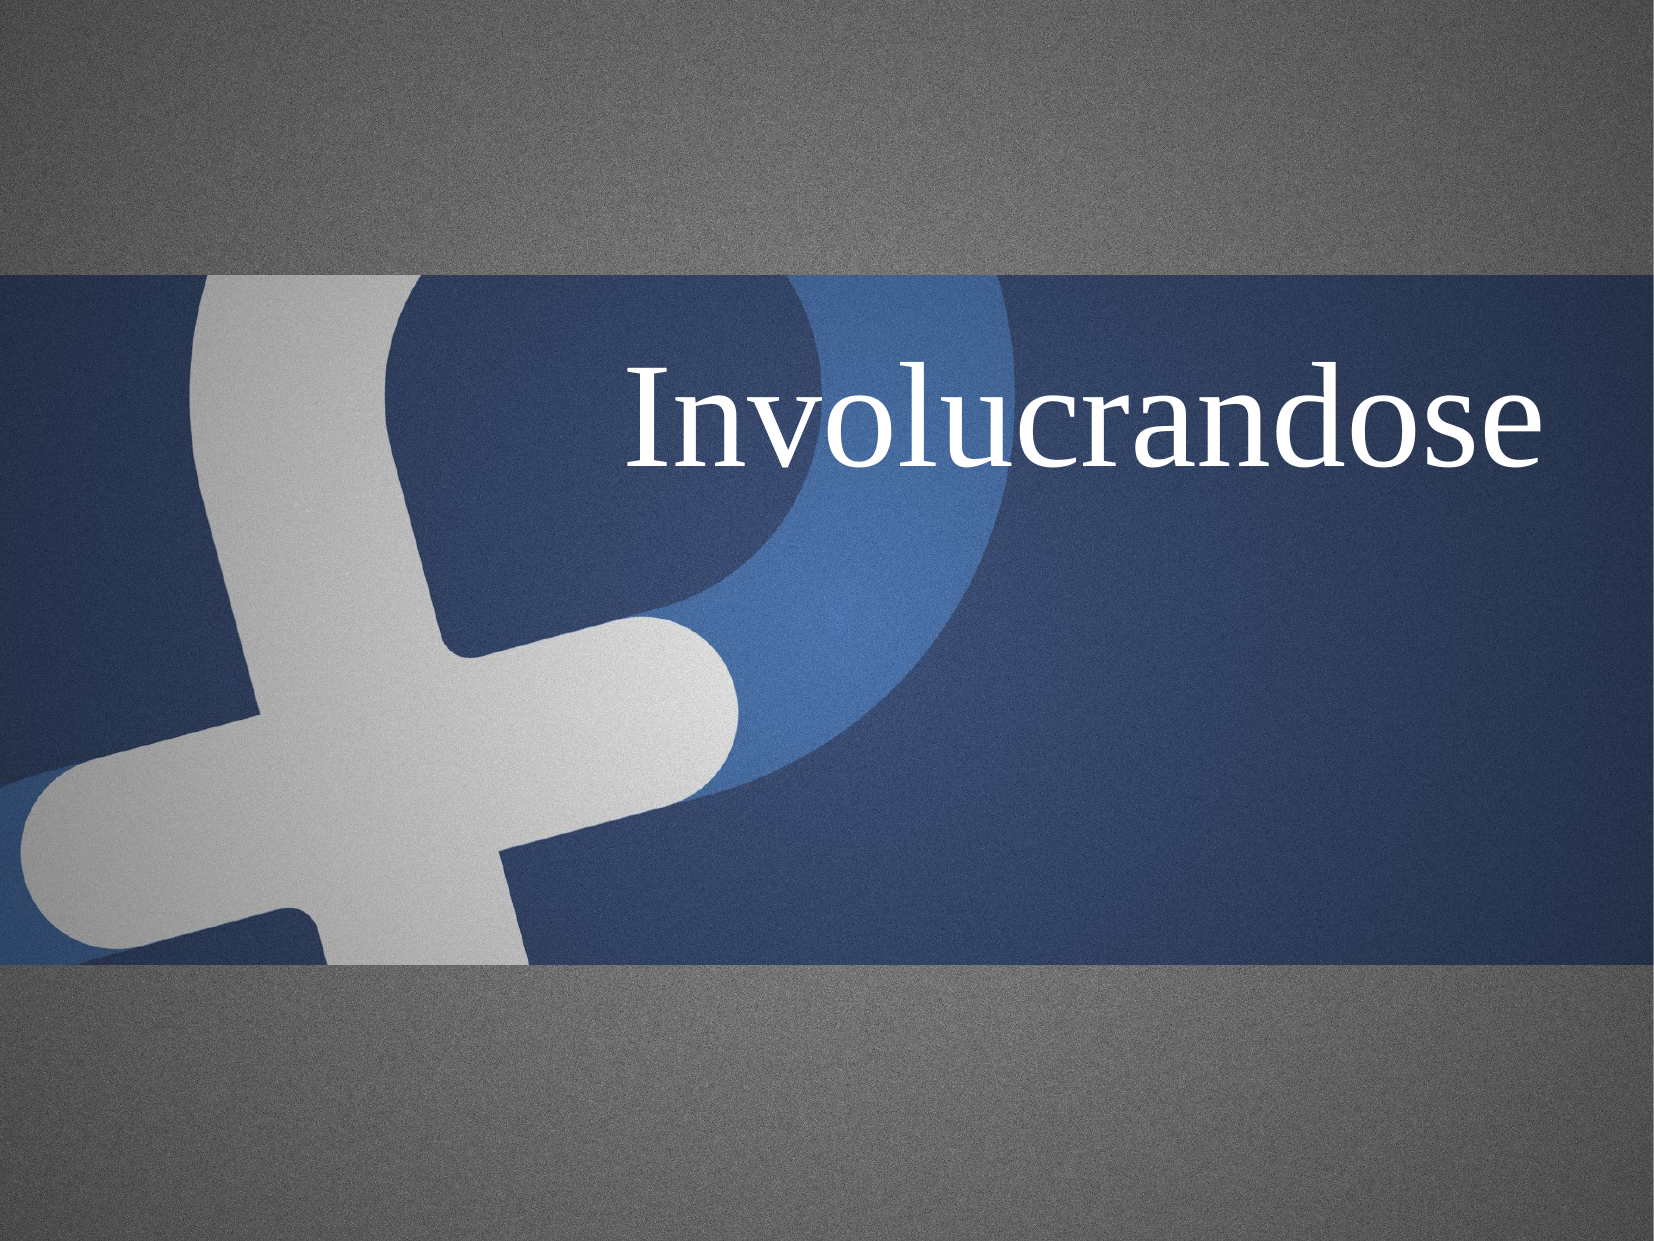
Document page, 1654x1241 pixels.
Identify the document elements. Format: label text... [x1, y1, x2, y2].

picture [0, 0, 1654, 1241]
text_box Involucrandose [447, 315, 1563, 654]
